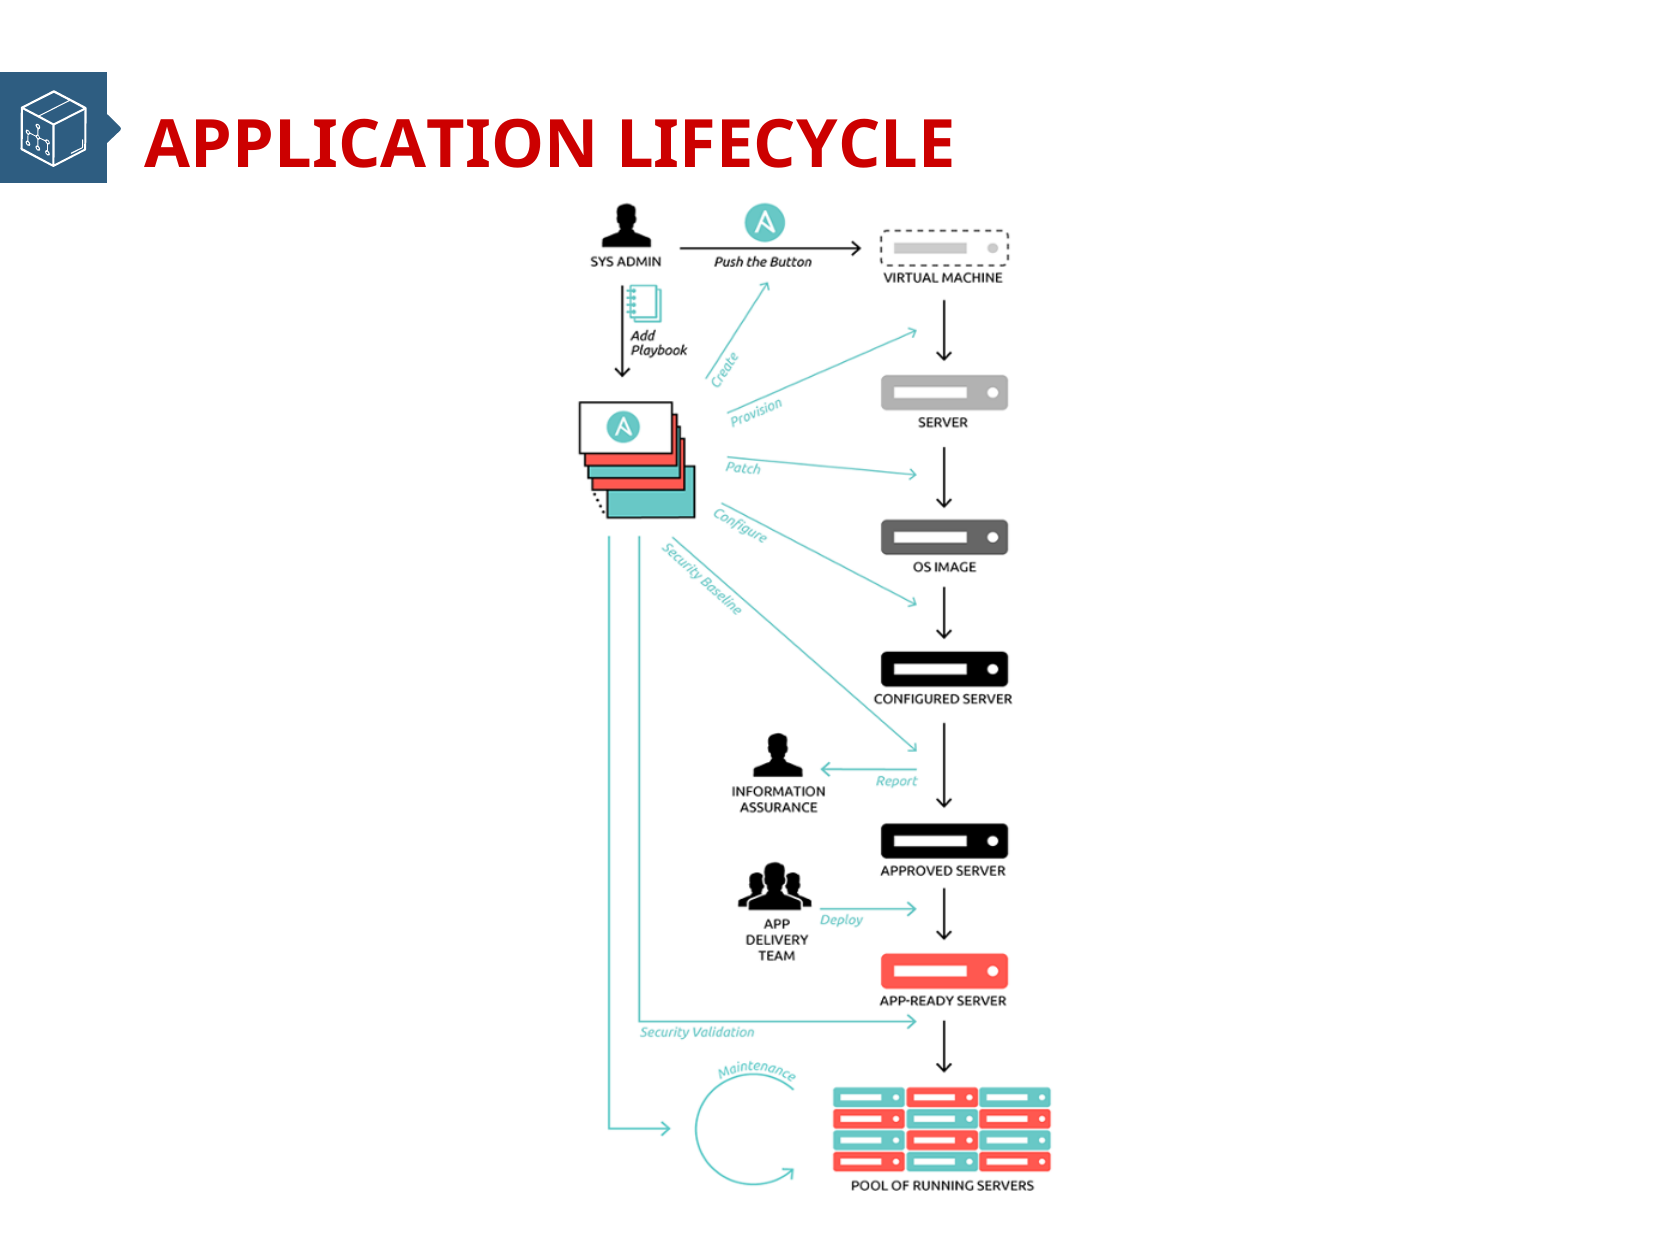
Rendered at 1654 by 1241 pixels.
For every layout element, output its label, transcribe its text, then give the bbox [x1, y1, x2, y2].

picture [542, 184, 1111, 1231]
text_box APPLICATION LIFECYCLE [144, 96, 1256, 171]
text_box [0, 72, 121, 183]
